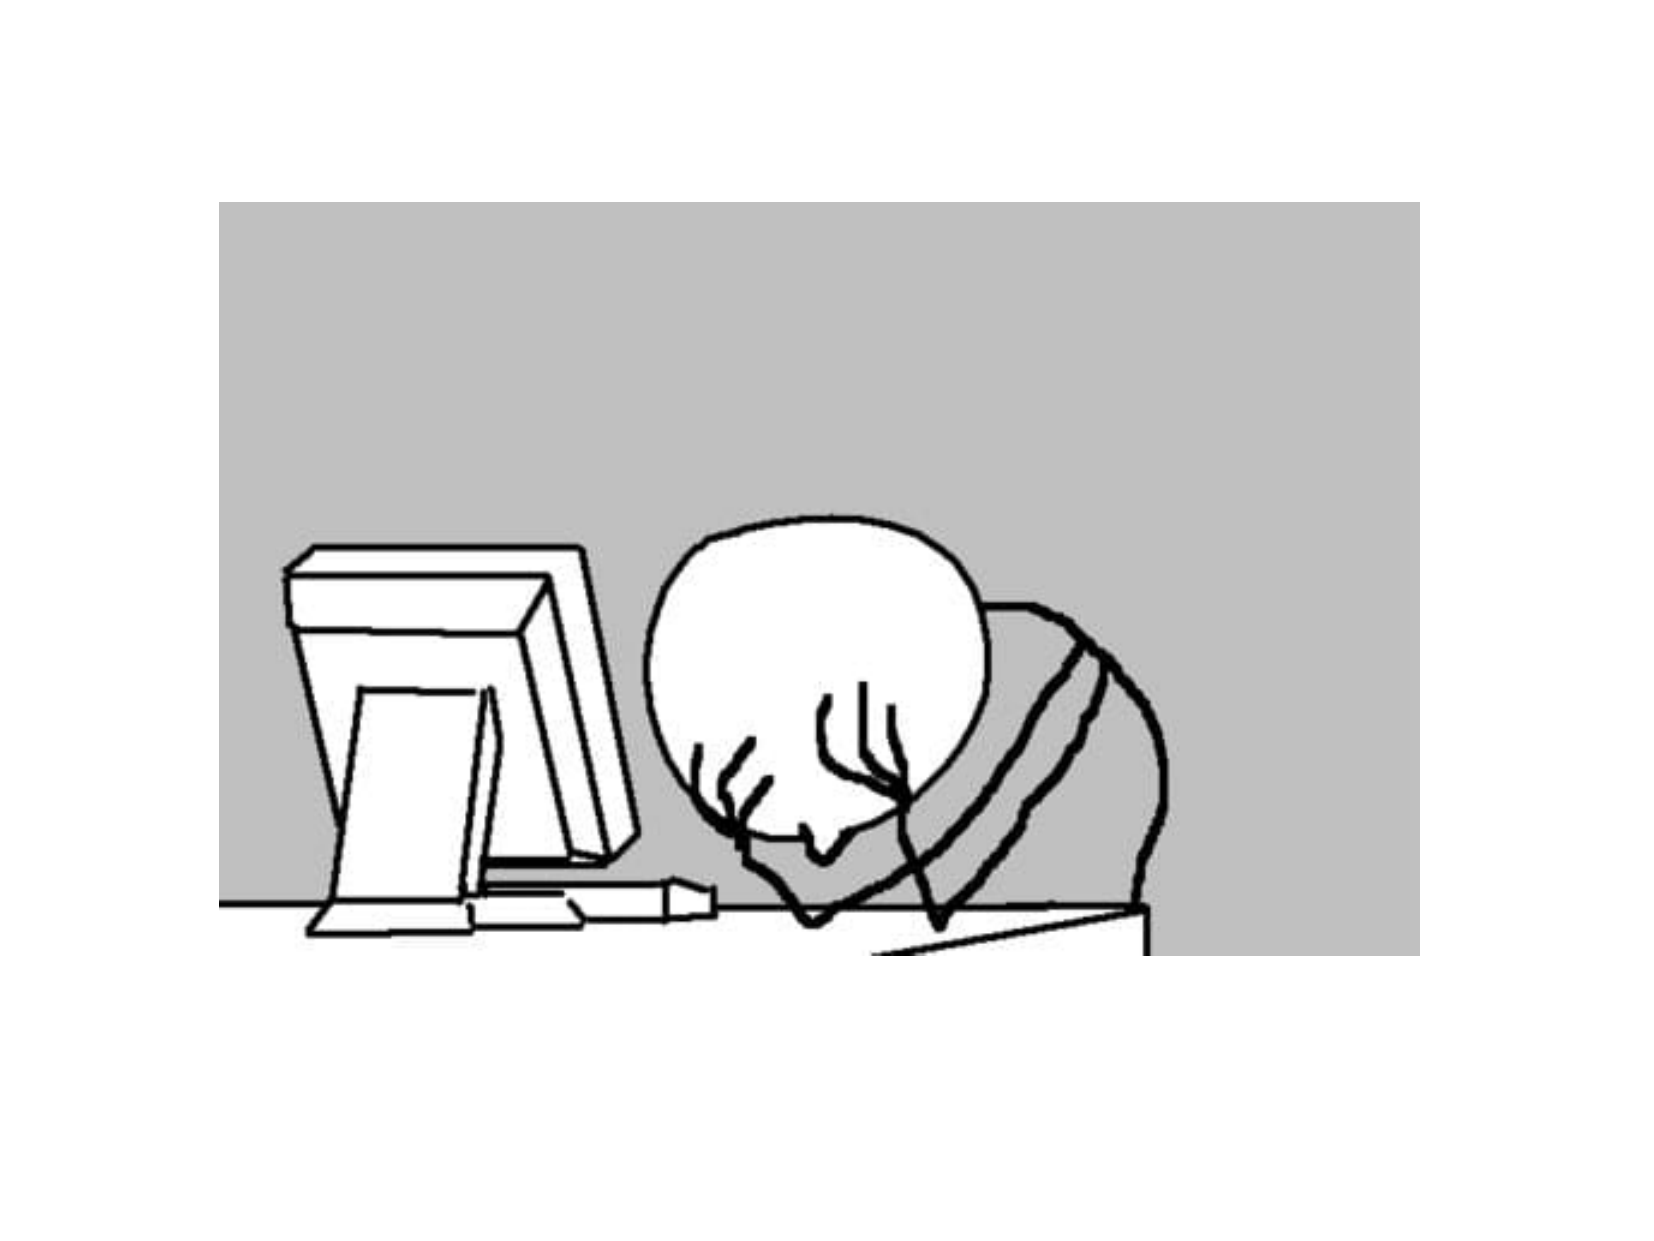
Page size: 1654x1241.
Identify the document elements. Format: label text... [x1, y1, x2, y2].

picture [219, 202, 1420, 956]
subtitle WAT! [82, 49, 1571, 1010]
